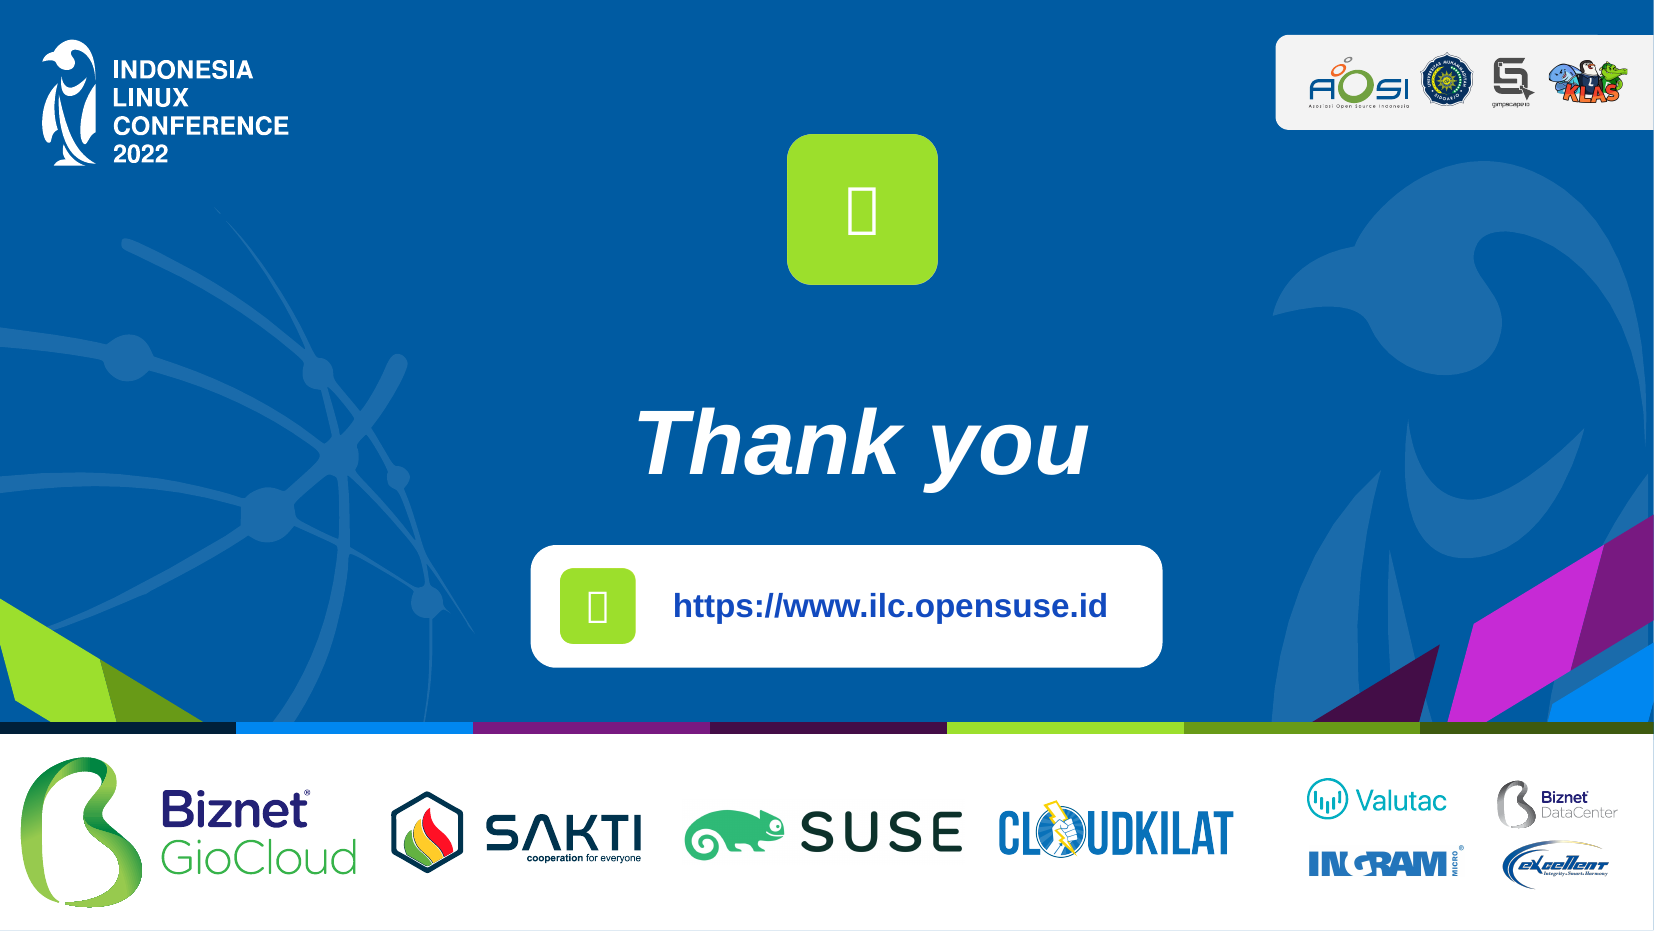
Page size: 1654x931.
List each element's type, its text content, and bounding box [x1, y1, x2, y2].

picture [601, 855, 616, 859]
picture [1420, 52, 1474, 106]
picture [626, 855, 634, 862]
text_box [530, 545, 1154, 668]
picture [999, 800, 1234, 858]
text_box https://www.ilc.opensuse.id [637, 550, 1163, 662]
text_box Thank you [187, 323, 1501, 512]
text_box  [787, 134, 938, 285]
picture [1496, 840, 1620, 890]
picture [1309, 845, 1465, 877]
text_box  [560, 568, 636, 644]
picture [1548, 60, 1628, 103]
picture [682, 799, 965, 865]
